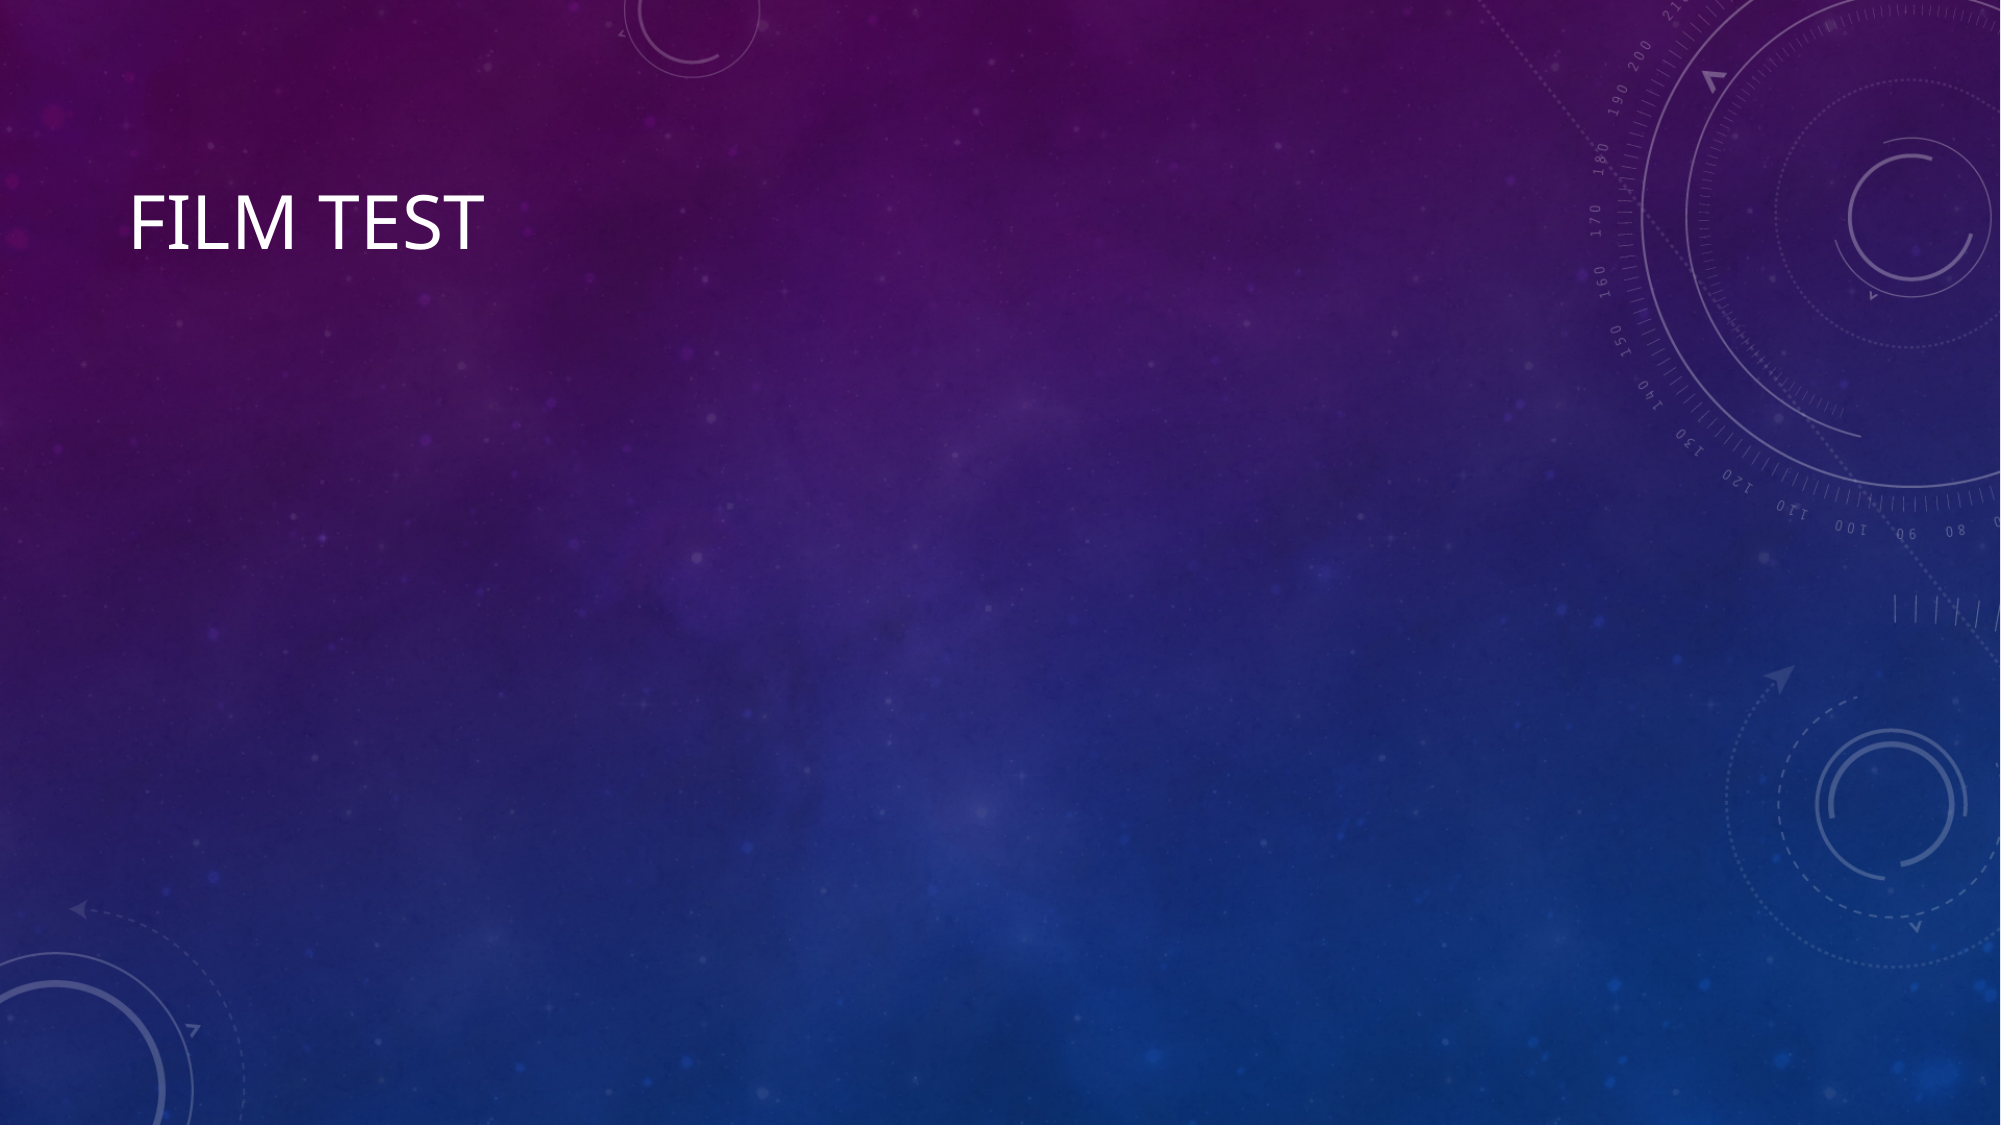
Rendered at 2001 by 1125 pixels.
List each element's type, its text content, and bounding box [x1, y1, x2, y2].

title Film test [112, 99, 1775, 339]
